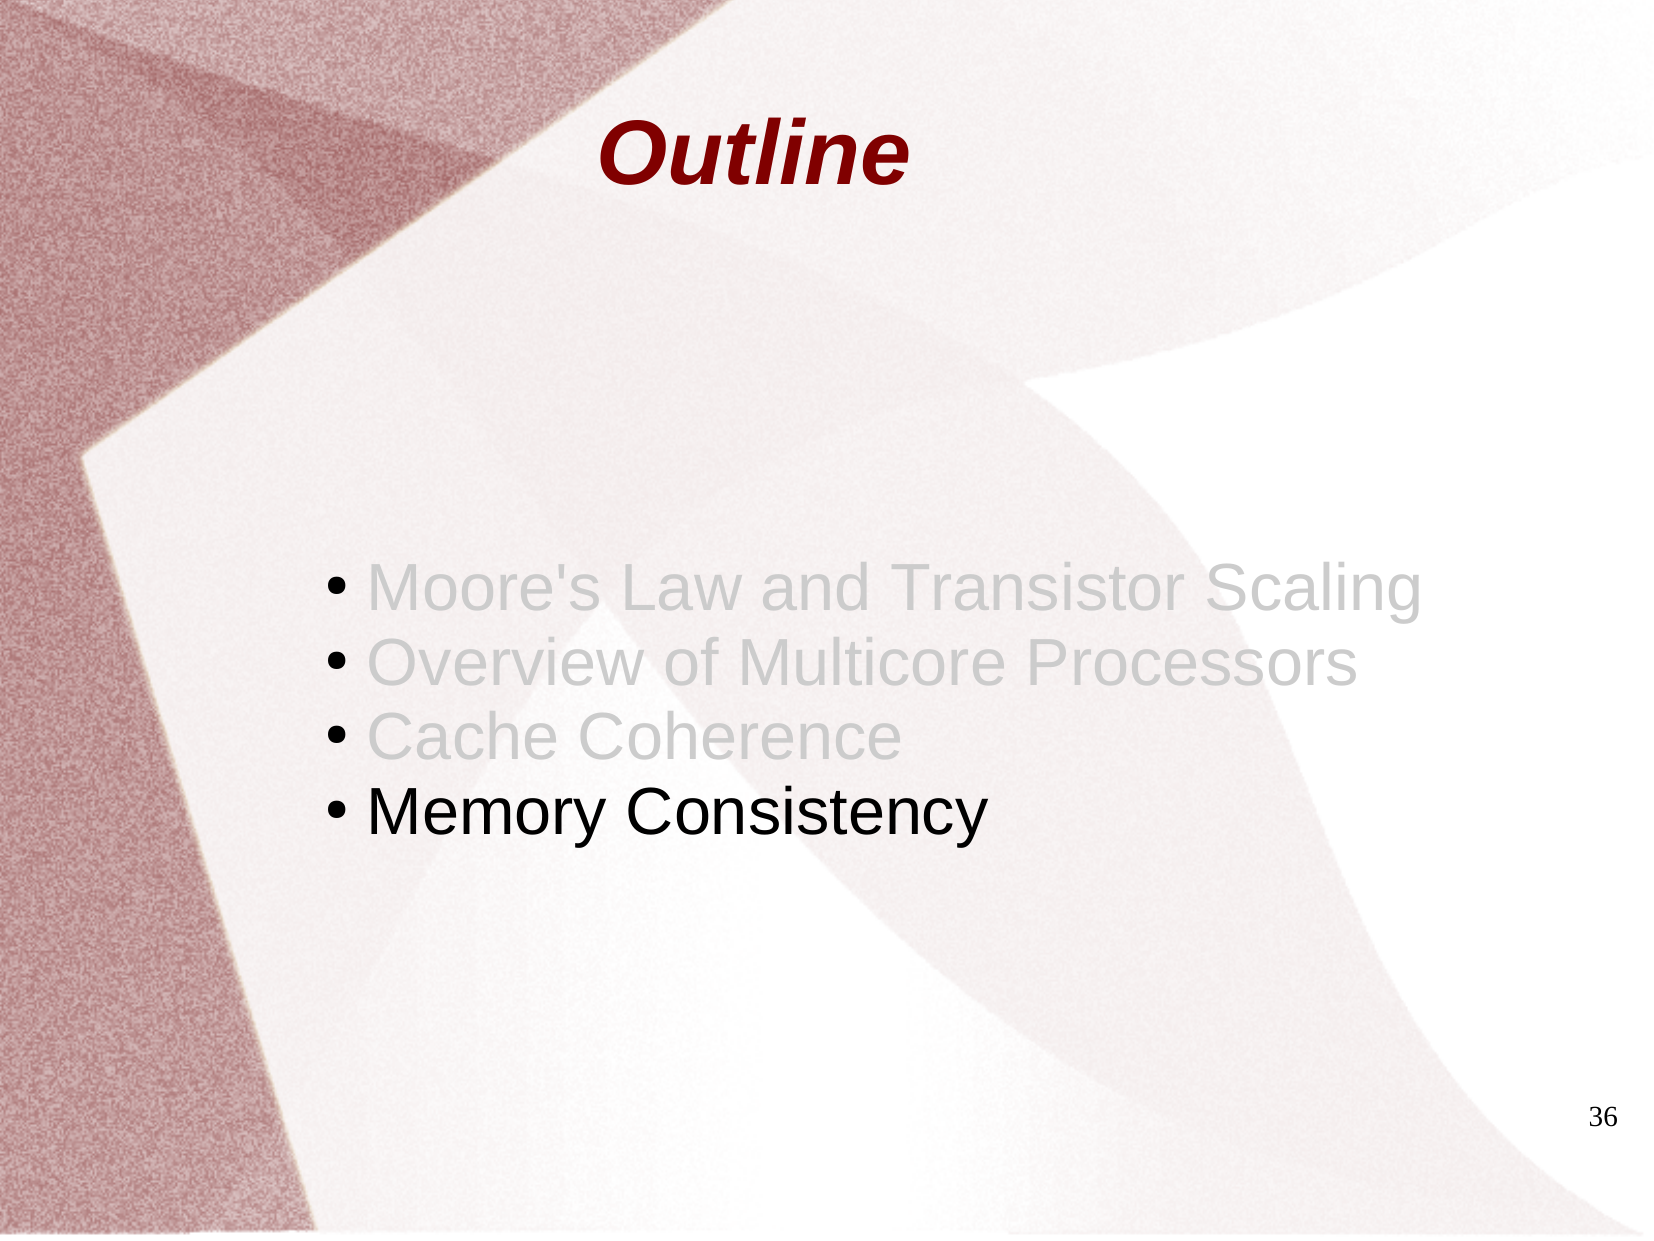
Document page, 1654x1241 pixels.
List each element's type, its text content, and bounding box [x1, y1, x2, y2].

subtitle Moore's Law and Transistor Scaling Overview of Multicore Processors Cache Coherence Memory Consistency [324, 290, 1601, 1109]
picture [0, 0, 1654, 1241]
title Outline [596, 56, 1607, 250]
